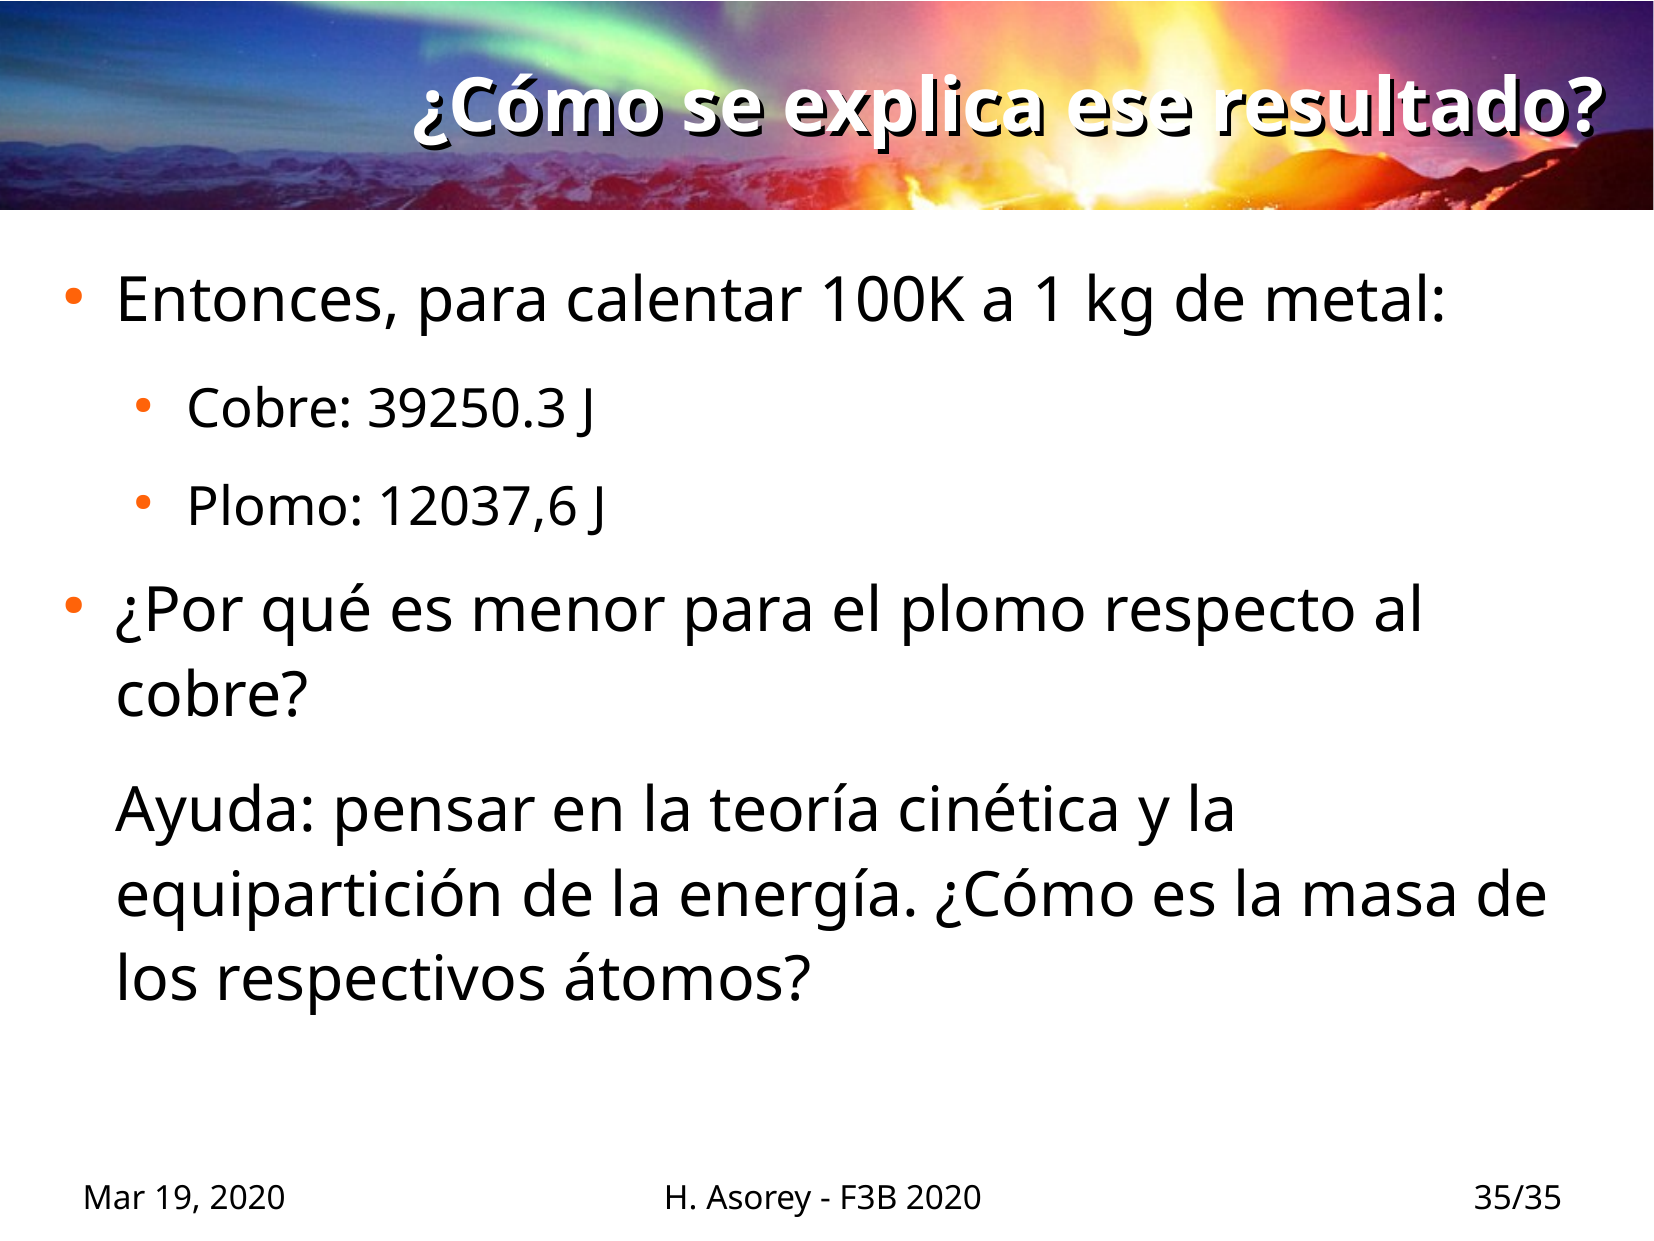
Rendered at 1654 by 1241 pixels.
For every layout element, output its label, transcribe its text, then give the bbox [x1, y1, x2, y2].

title ¿Cómo se explica ese resultado? [45, 15, 1606, 191]
picture [0, 1, 1654, 210]
list Entonces, para calentar 100K a 1 kg de metal: Cobre: 39250.3 J Plomo: 12037,6 J ¿Por qué es menor para el plomo respecto al cobre? Ayuda: pensar en la teoría cinética y la equipartición de la energía. ¿Cómo es la masa de los respectivos átomos? [45, 255, 1606, 1156]
